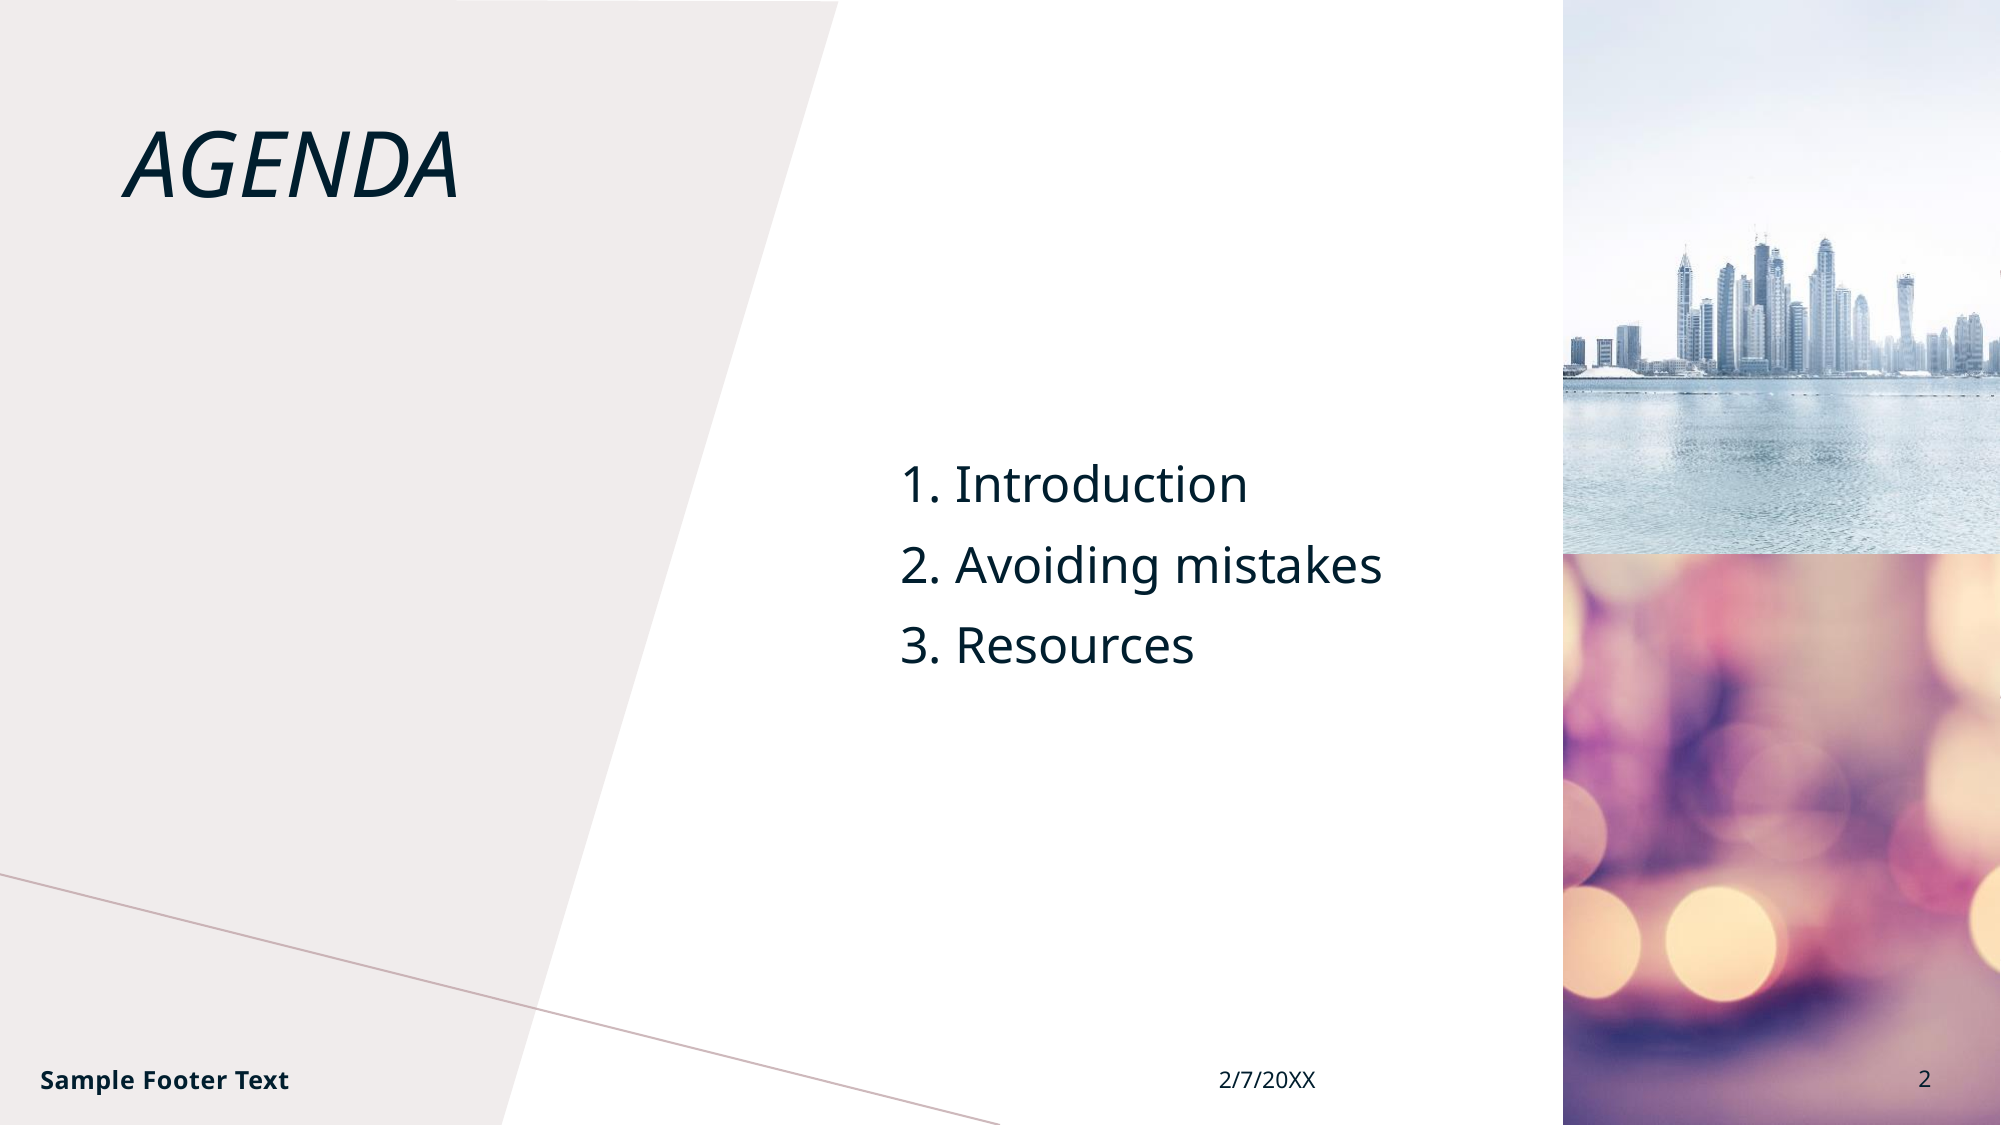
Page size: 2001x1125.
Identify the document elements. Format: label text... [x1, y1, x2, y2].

list 1. Introduction 2. Avoiding mistakes 3. Resources [847, 87, 1471, 1039]
title Agenda [111, 110, 729, 612]
text_box 2 [1903, 1049, 1981, 1110]
text_box 2/7/20XX [1203, 1049, 1892, 1110]
picture [1563, 0, 2000, 1125]
text_box Sample Footer Text [25, 1049, 764, 1110]
